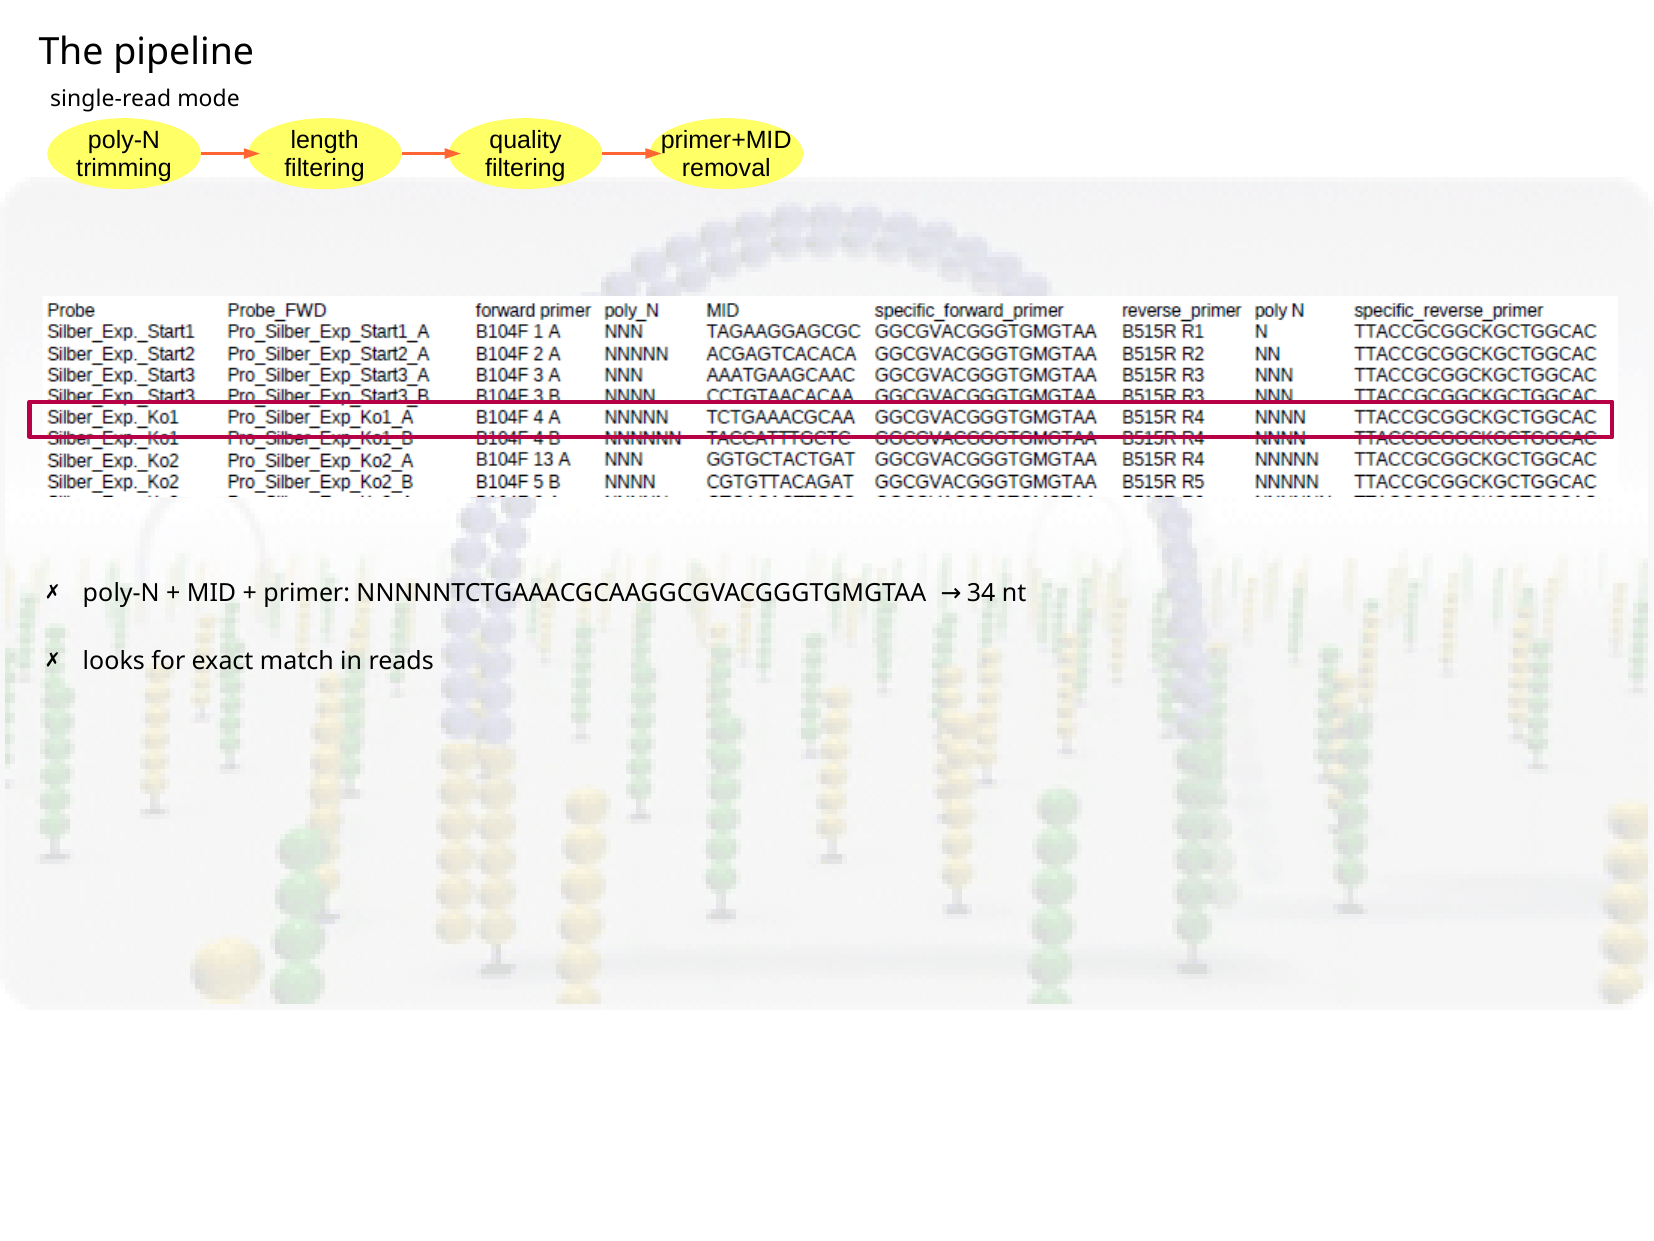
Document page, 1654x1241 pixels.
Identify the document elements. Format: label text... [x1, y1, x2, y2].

text_box single-read mode [35, 74, 292, 127]
text_box primer+MID removal [650, 118, 804, 190]
picture [42, 404, 1610, 435]
text_box quality filtering [449, 118, 603, 190]
picture [42, 296, 1619, 497]
text_box [0, 0, 1654, 1241]
text_box The pipeline [23, 16, 304, 92]
text_box poly-N + MID + primer: NNNNNTCTGAAACGCAAGGCGVACGGGTGMGTAA → 34 nt looks for exact match in reads [32, 566, 1244, 703]
text_box poly-N trimming [47, 127, 201, 190]
text_box length filtering [248, 118, 402, 190]
